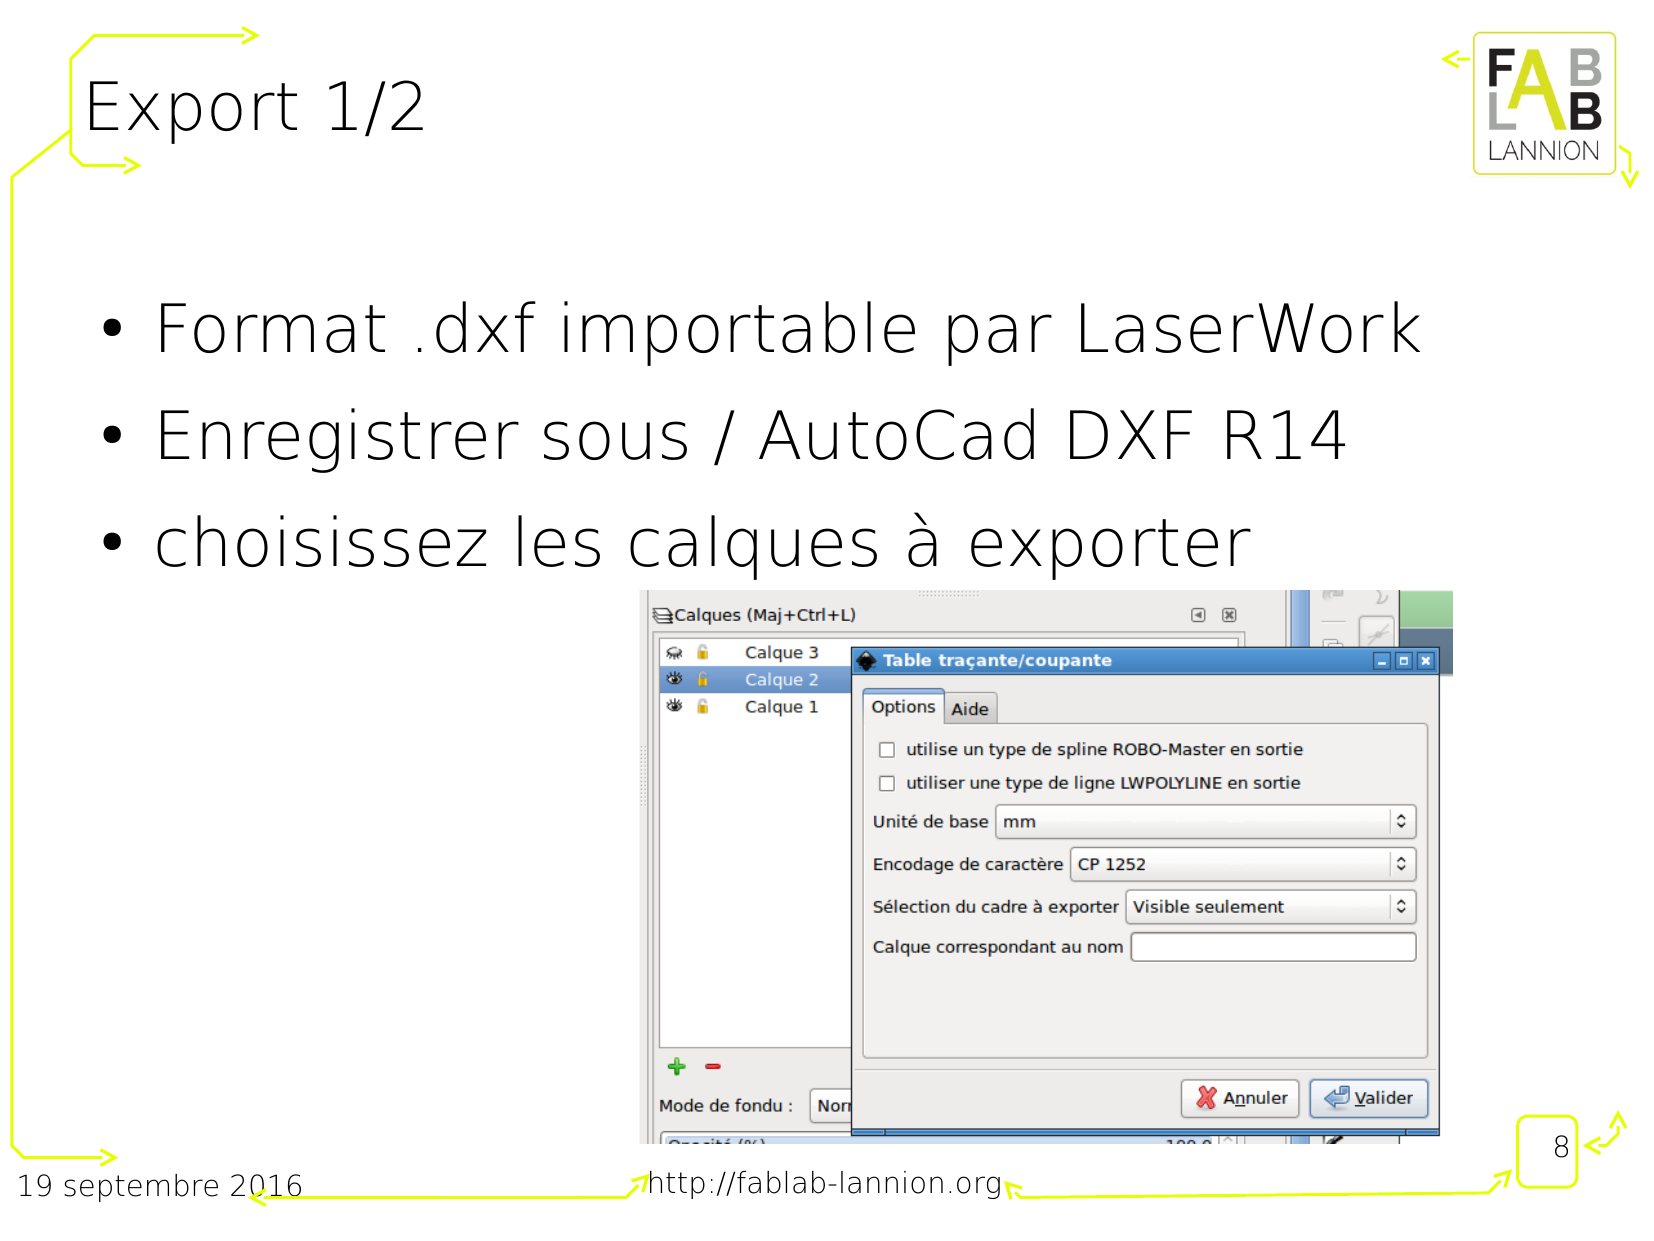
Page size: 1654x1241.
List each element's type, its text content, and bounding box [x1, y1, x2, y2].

title Export 1/2 [82, 49, 1441, 166]
picture [619, 590, 1453, 1144]
picture [1470, 29, 1619, 178]
list Format .dxf importable par LaserWork Enregistrer sous / AutoCad DXF R14 choisissez les calques à exporter [82, 290, 1571, 1010]
